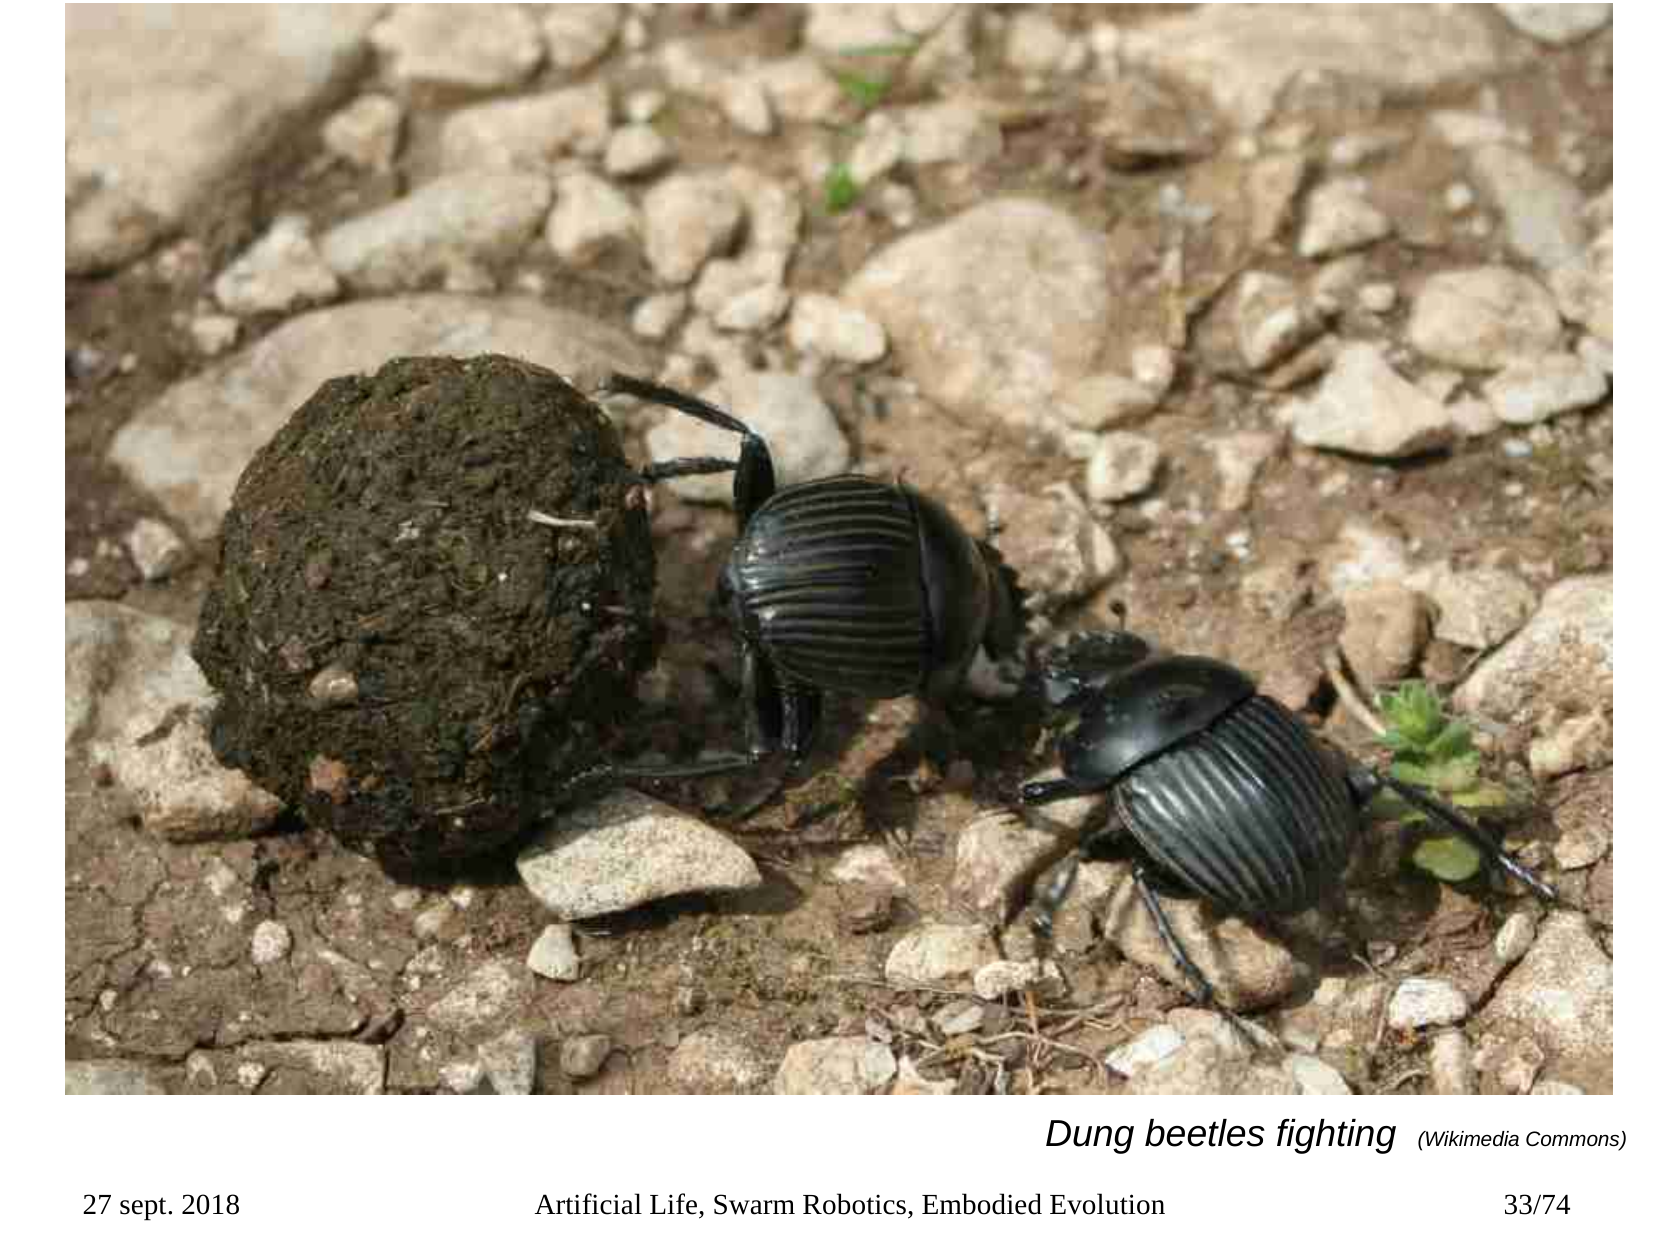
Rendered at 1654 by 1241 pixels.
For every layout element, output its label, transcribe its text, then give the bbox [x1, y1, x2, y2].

picture [65, 3, 1613, 1095]
text_box Dung beetles fighting (Wikimedia Commons) [177, 1105, 1642, 1163]
